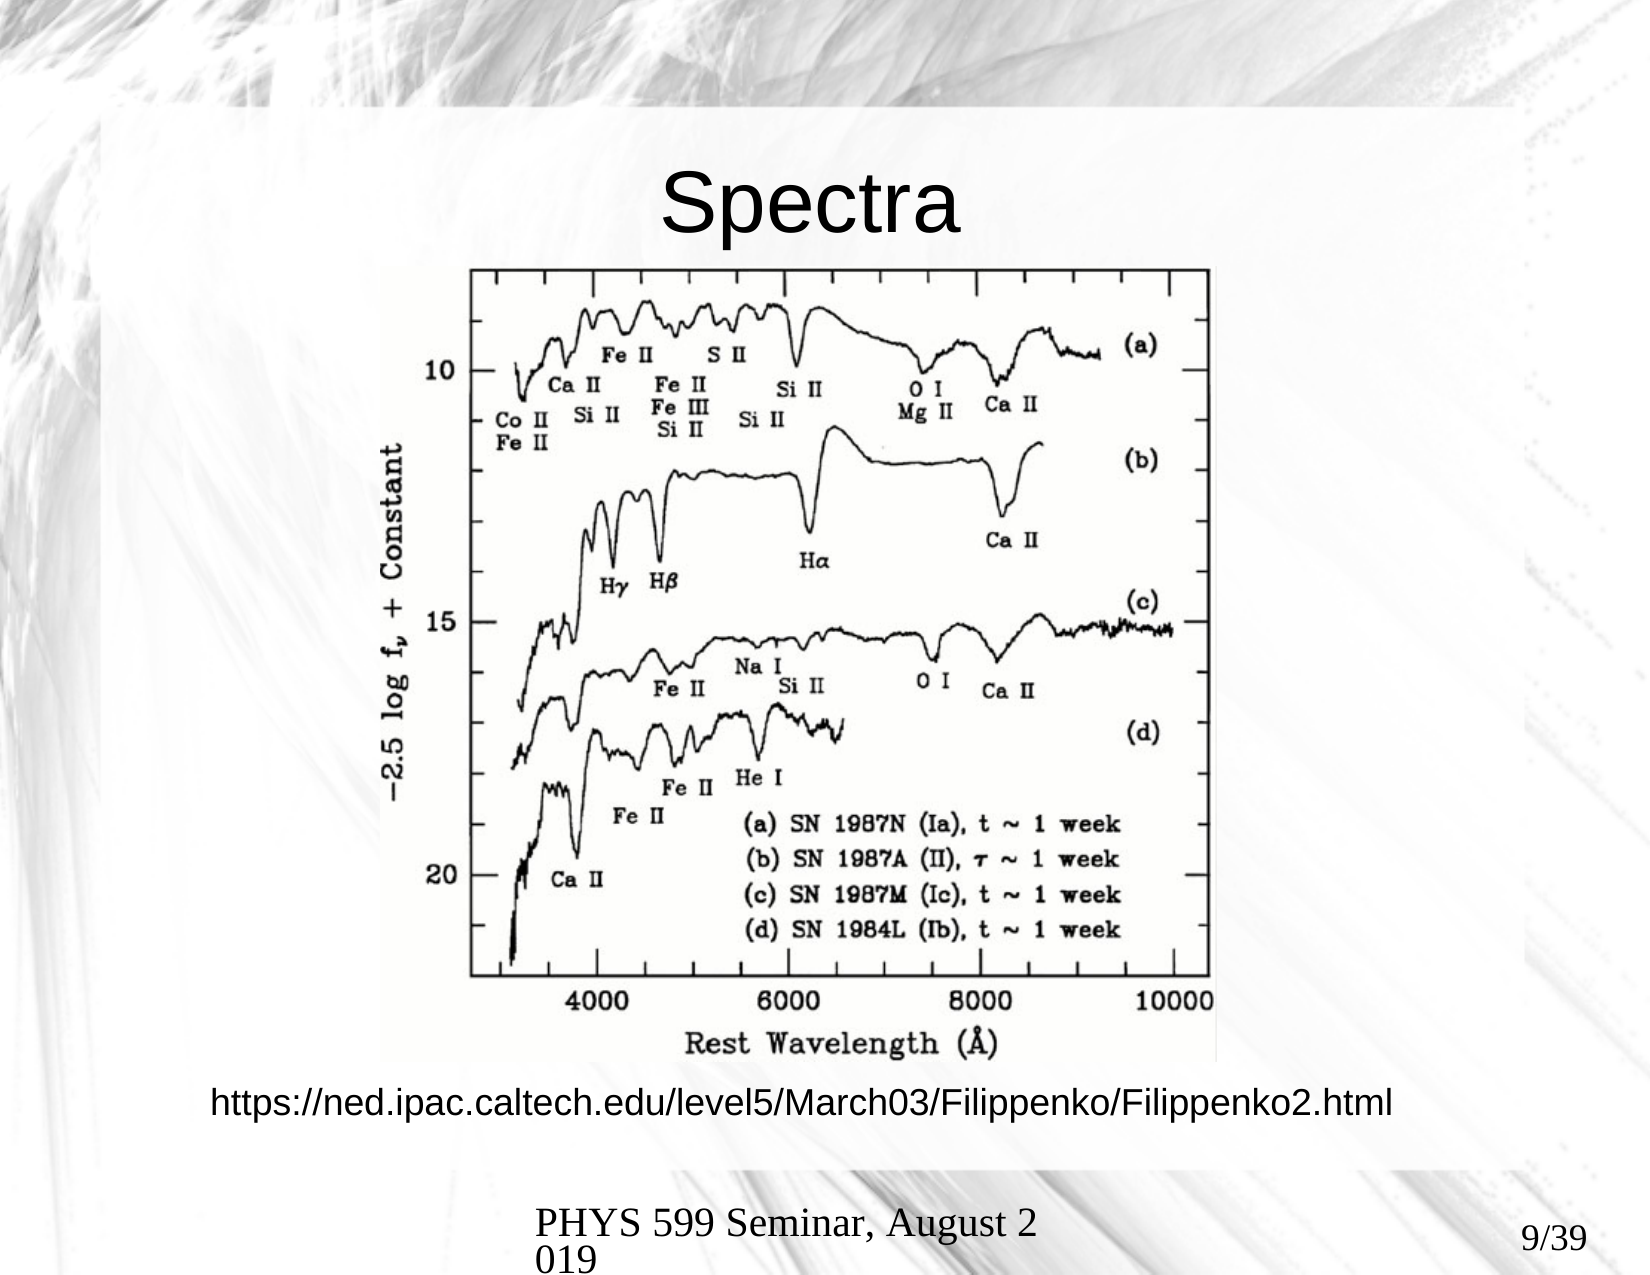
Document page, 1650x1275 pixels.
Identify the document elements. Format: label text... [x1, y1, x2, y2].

picture [0, 0, 1650, 1275]
text_box https://ned.ipac.caltech.edu/level5/March03/Filippenko/Filippenko2.html [195, 1073, 1429, 1131]
title Spectra [117, 103, 1503, 300]
